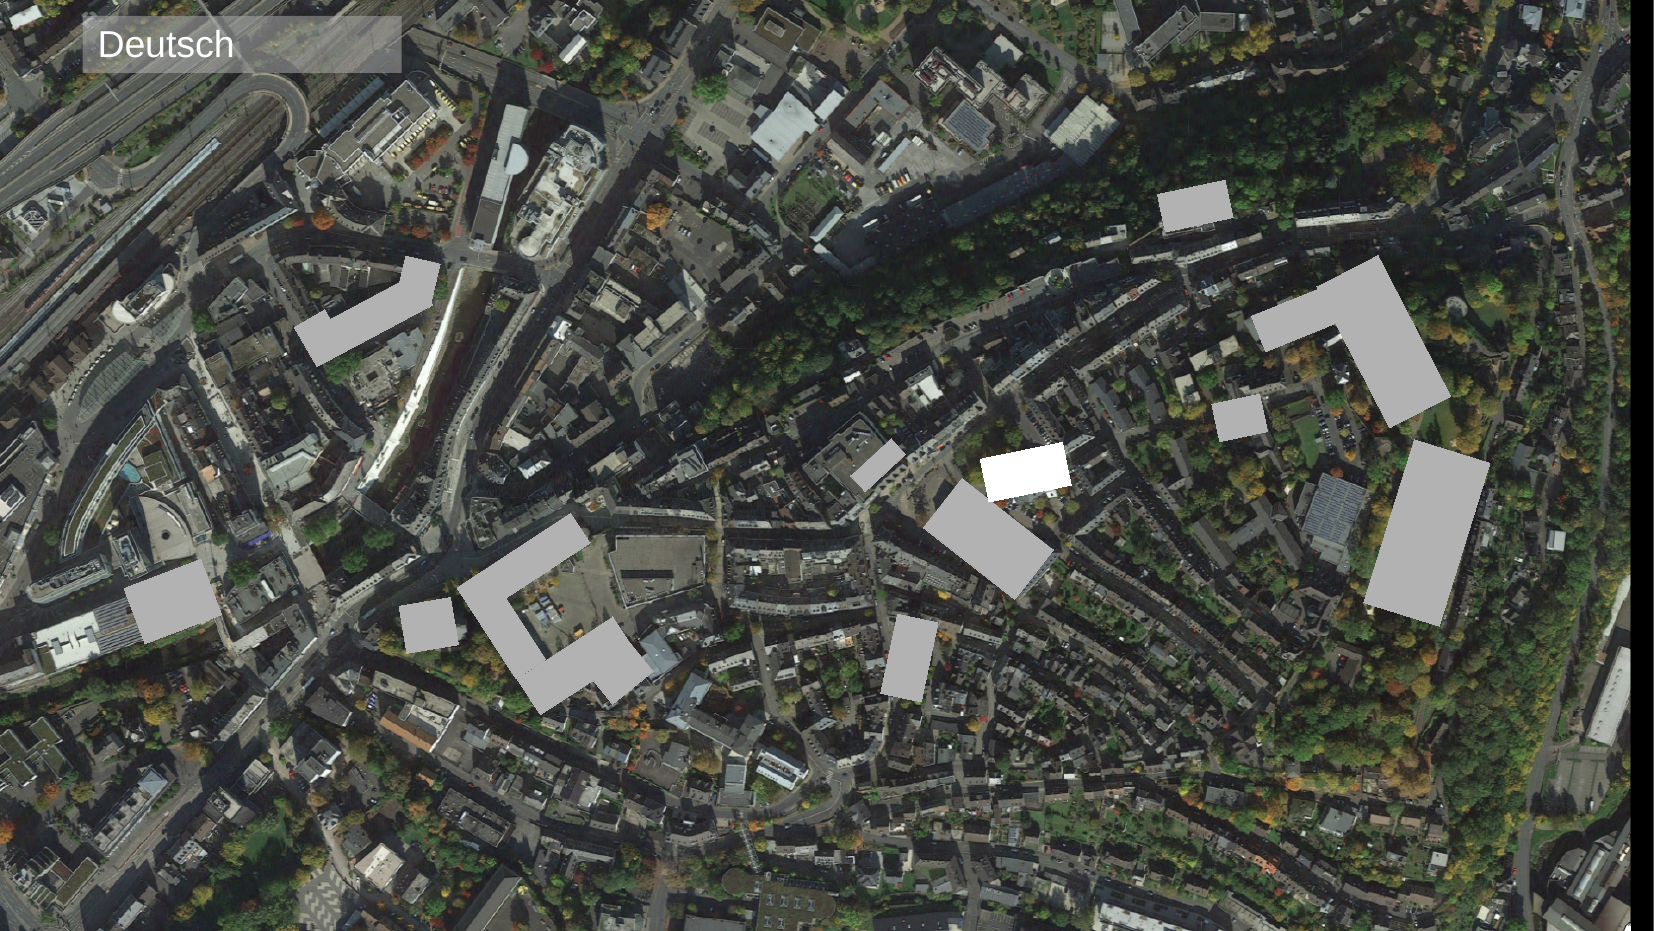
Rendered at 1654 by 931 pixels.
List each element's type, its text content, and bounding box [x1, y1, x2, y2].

text_box [294, 256, 441, 367]
text_box [1211, 394, 1268, 442]
text_box [1157, 180, 1234, 232]
text_box Deutsch [82, 15, 402, 73]
text_box [1363, 439, 1490, 627]
text_box [1251, 255, 1451, 428]
text_box [457, 513, 654, 715]
text_box [850, 438, 906, 492]
text_box [124, 559, 222, 644]
text_box [880, 614, 938, 702]
text_box [399, 597, 459, 654]
text_box [923, 442, 1072, 600]
picture [0, 0, 1654, 931]
